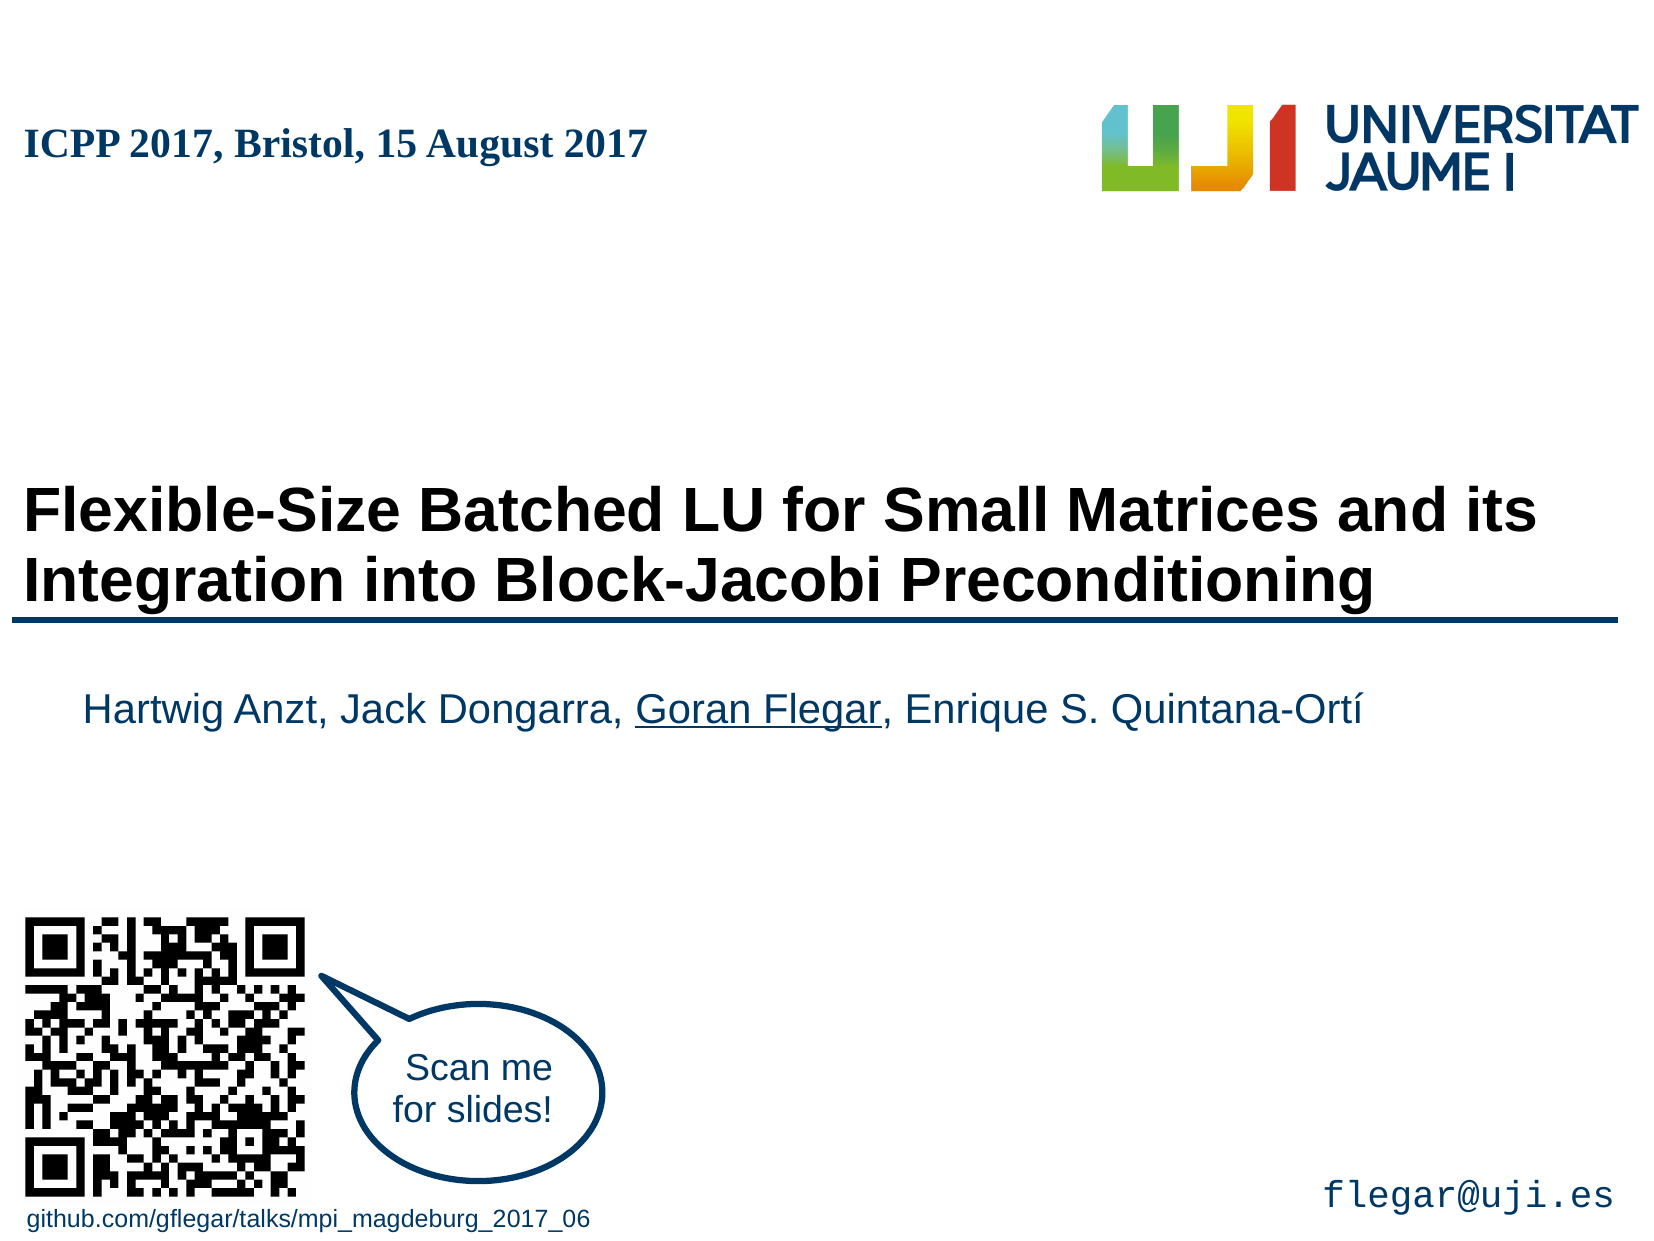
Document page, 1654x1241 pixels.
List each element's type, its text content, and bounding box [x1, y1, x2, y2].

text_box github.com/gflegar/talks/mpi_magdeburg_2017_06 [11, 1197, 607, 1241]
picture [17, 909, 313, 1197]
list Hartwig Anzt, Jack Dongarra, Goran Flegar, Enrique S. Quintana-Ortí [82, 685, 1619, 1205]
picture [1619, 94, 1648, 198]
title Flexible-Size Batched LU for Small Matrices and its Integration into Block-Jacobi Preconditioning [23, 94, 1619, 615]
text_box Scan me for slides! [377, 1039, 579, 1138]
